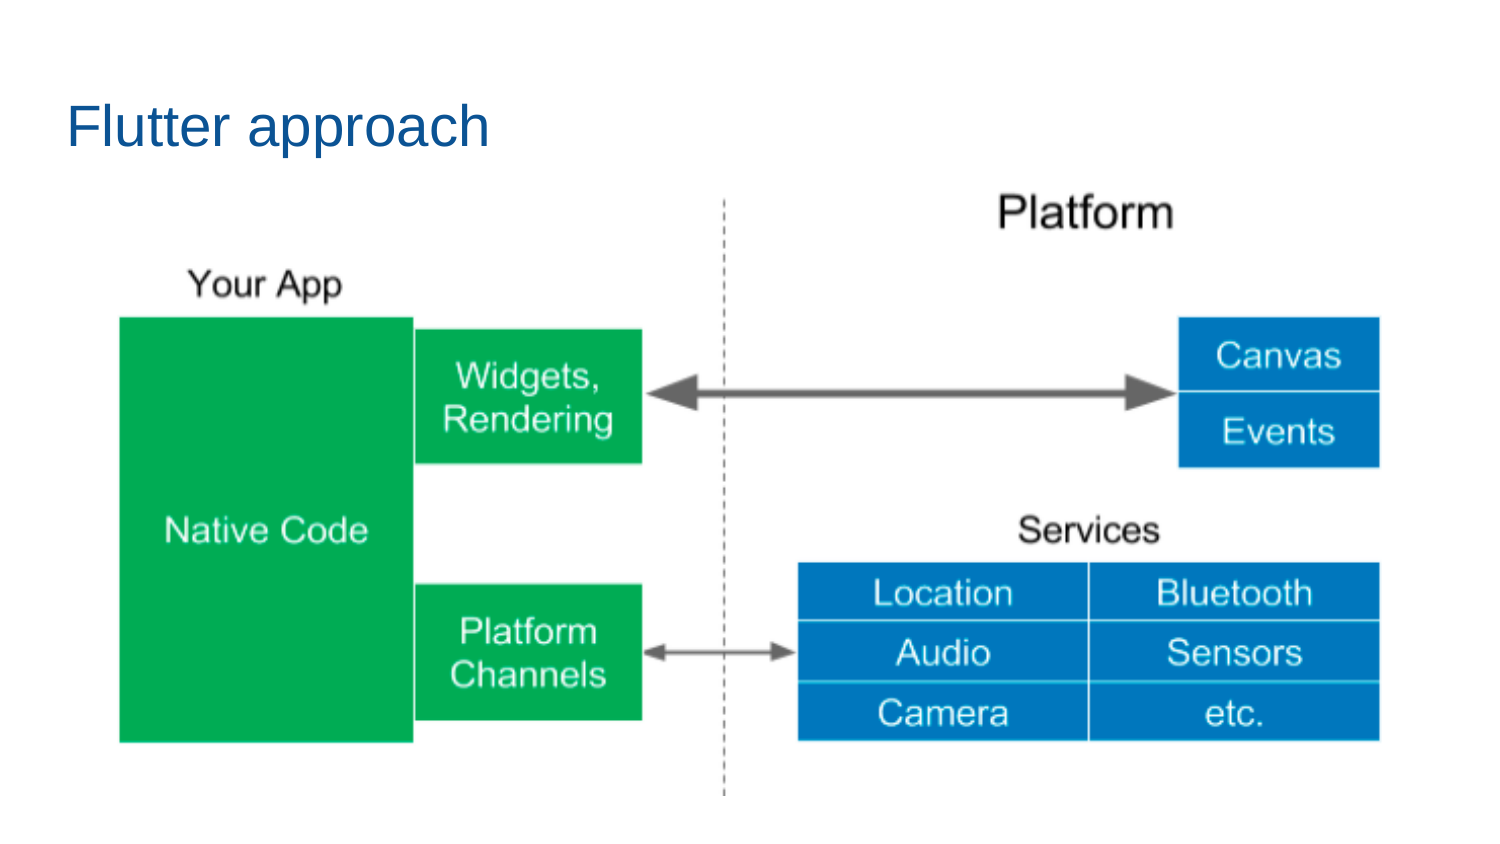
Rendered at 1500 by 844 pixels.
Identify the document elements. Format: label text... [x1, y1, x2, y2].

picture [114, 180, 1386, 796]
title Flutter approach [51, 72, 1449, 167]
